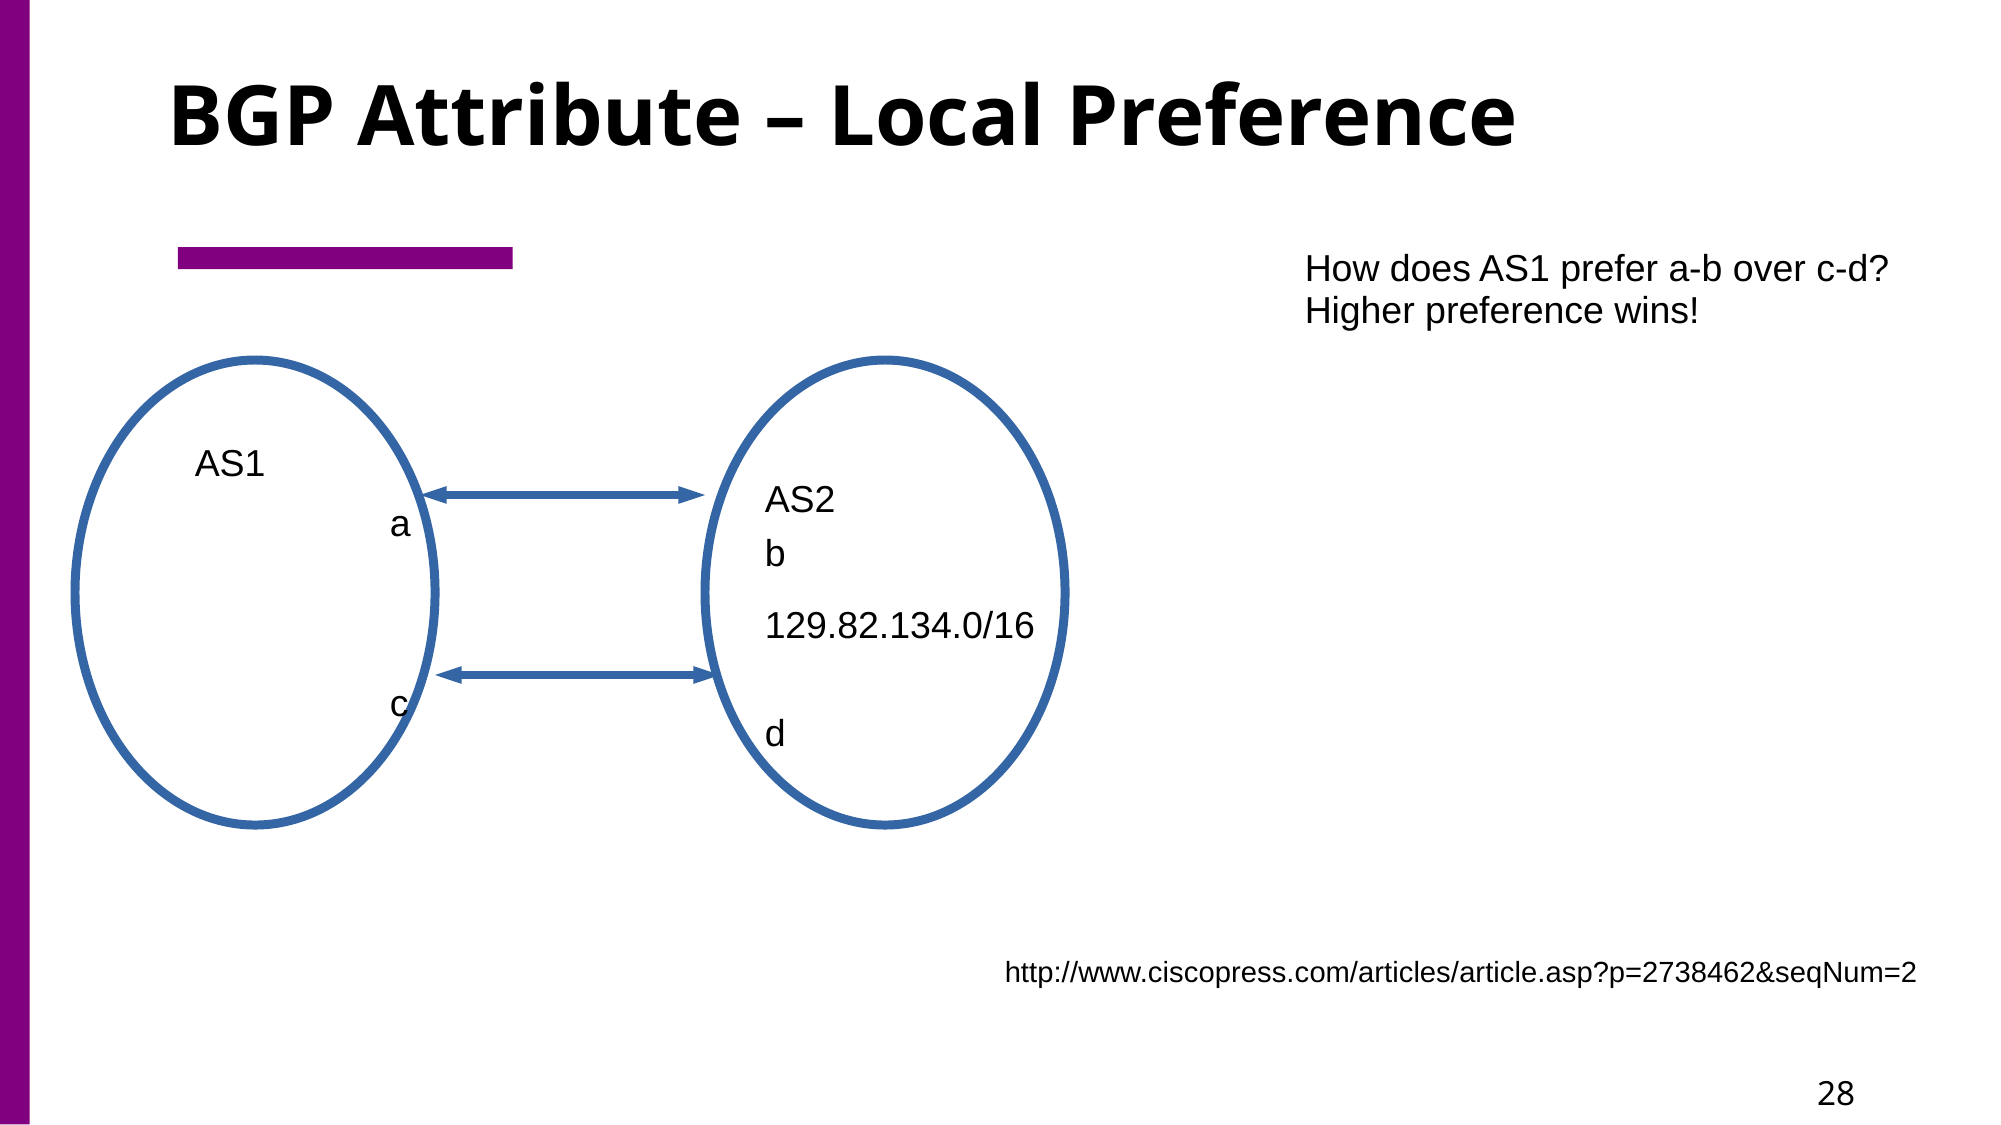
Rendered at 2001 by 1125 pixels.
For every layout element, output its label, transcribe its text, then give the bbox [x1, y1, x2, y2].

text_box http://www.ciscopress.com/articles/article.asp?p=2738462&seqNum=2 [990, 948, 2000, 1006]
text_box d [750, 705, 801, 762]
text_box AS1 [180, 435, 281, 492]
text_box How does AS1 prefer a-b over c-d? Higher preference wins! [1290, 239, 1905, 423]
text_box AS2 129.82.134.0/16 [750, 471, 1050, 655]
text_box c [375, 675, 424, 732]
text_box b [750, 525, 801, 582]
text_box a [375, 495, 426, 552]
title BGP Attribute – Local Preference [116, 39, 1591, 185]
